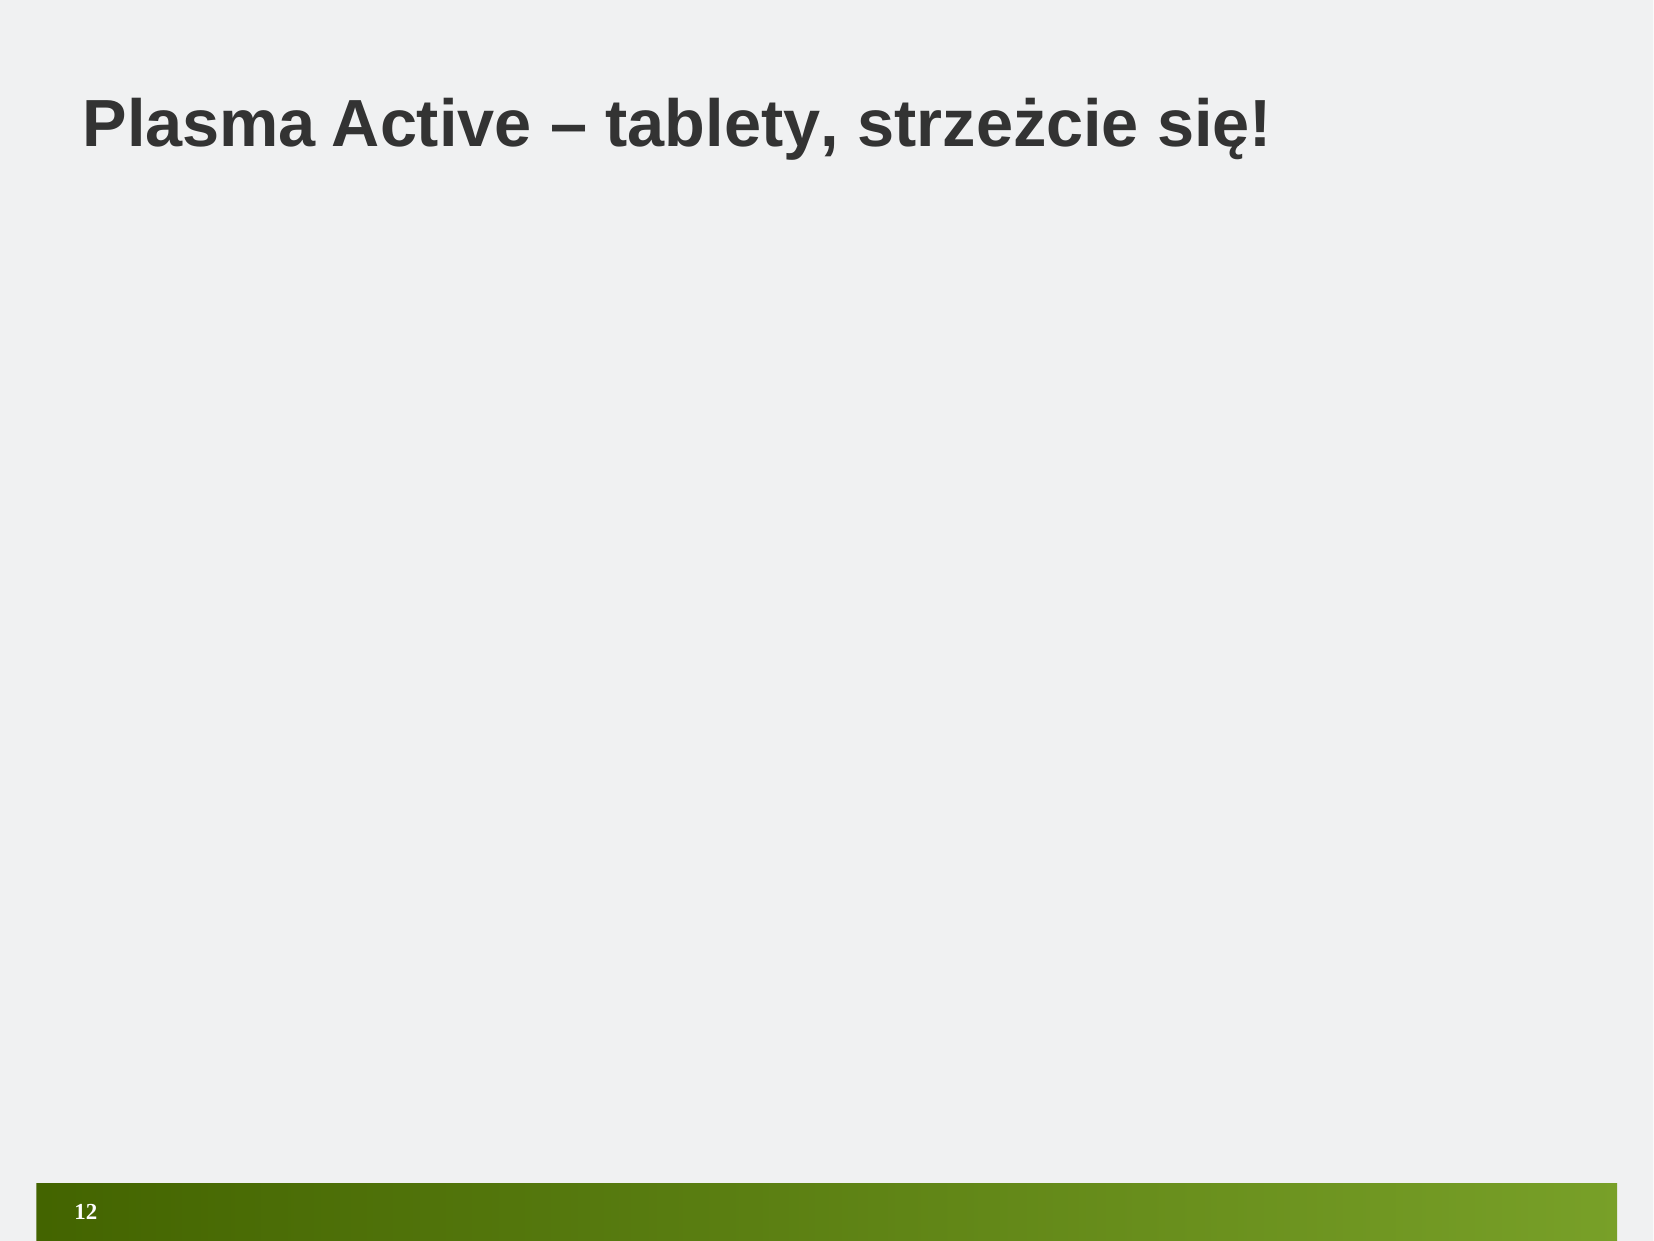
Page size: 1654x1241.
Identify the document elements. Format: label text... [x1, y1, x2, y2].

title Plasma Active – tablety, strzeżcie się! [82, 49, 1571, 198]
picture [0, 0, 1654, 1241]
